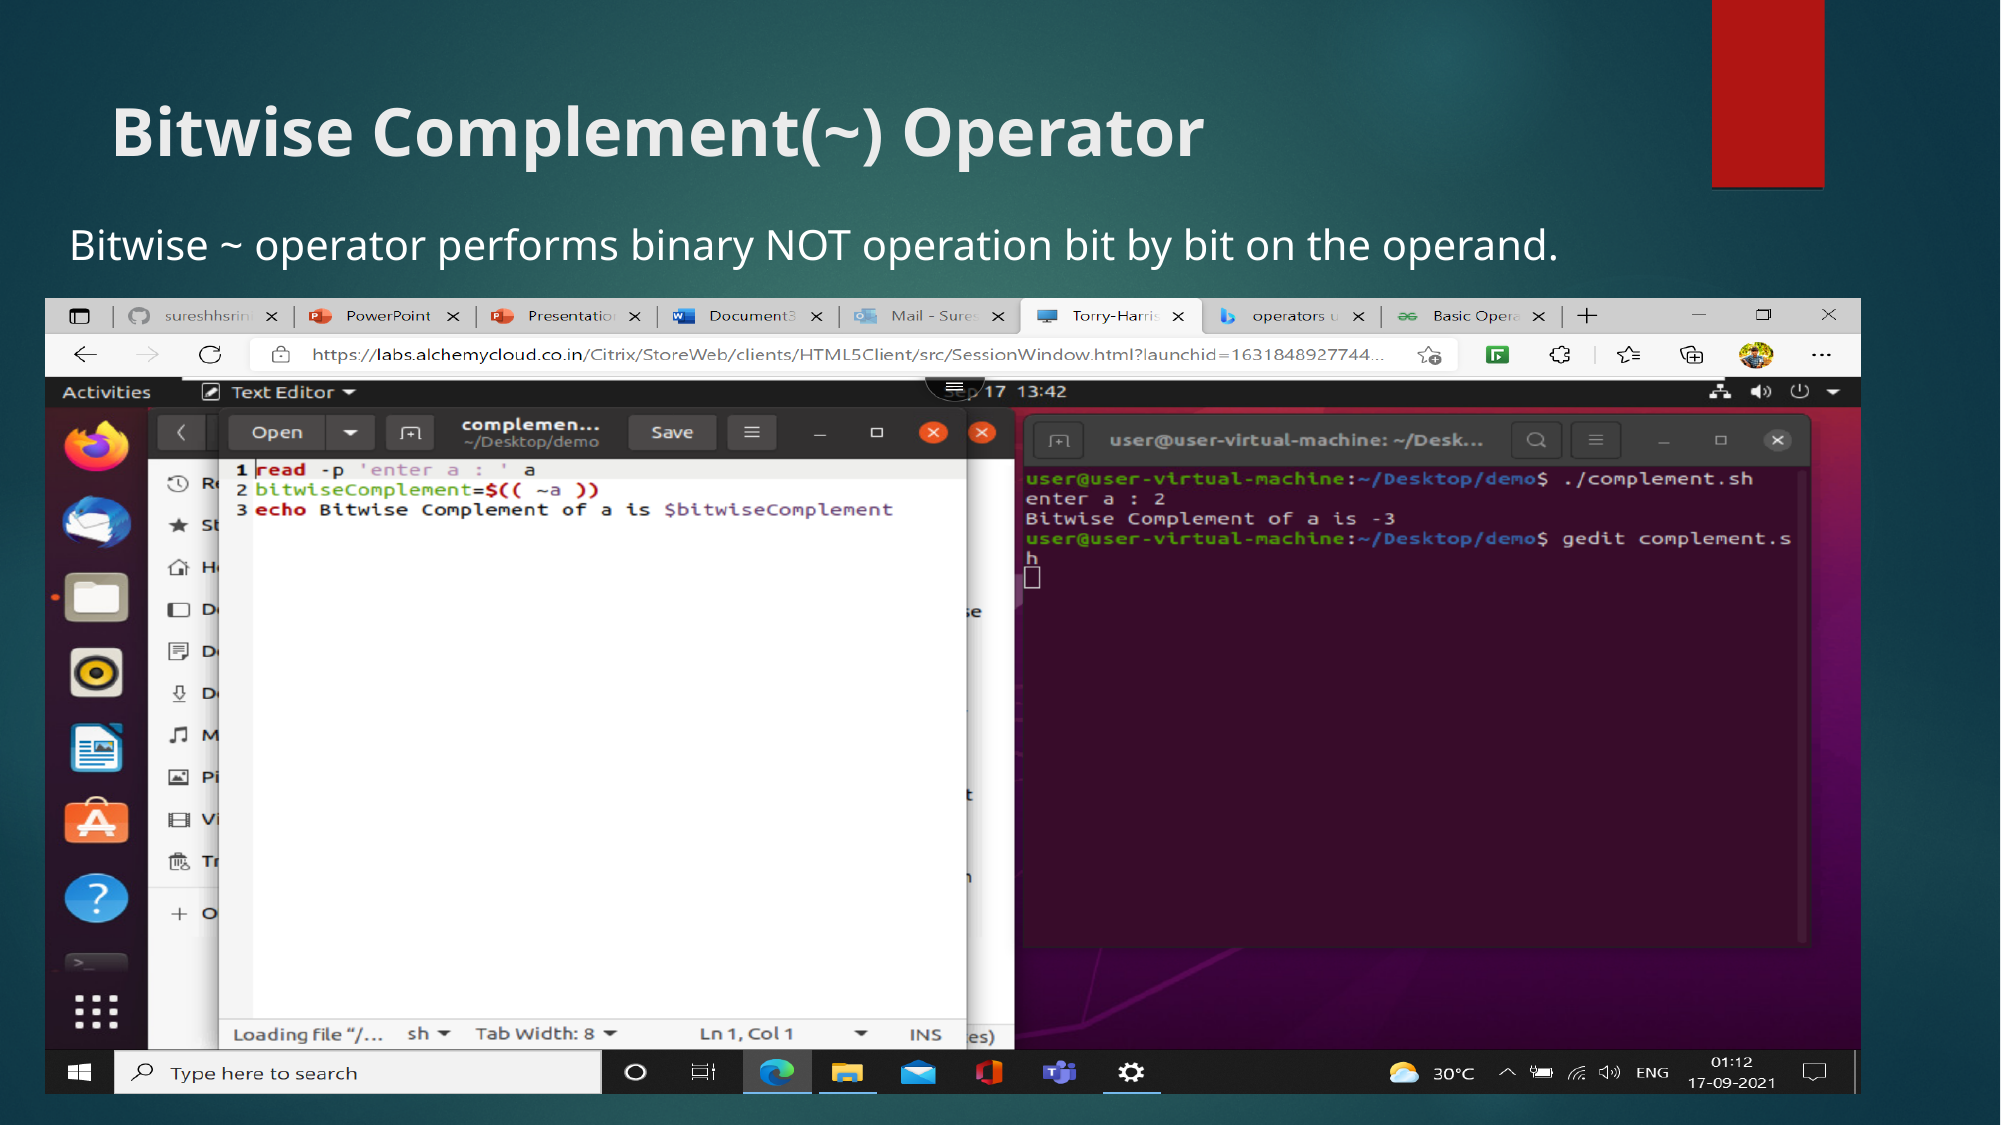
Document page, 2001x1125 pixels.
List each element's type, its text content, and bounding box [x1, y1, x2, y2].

title Bitwise Complement(~) Operator [95, 13, 1664, 178]
subtitle Bitwise ~ operator performs binary NOT operation bit by bit on the operand. [54, 210, 1921, 1030]
picture [0, 0, 2001, 1125]
